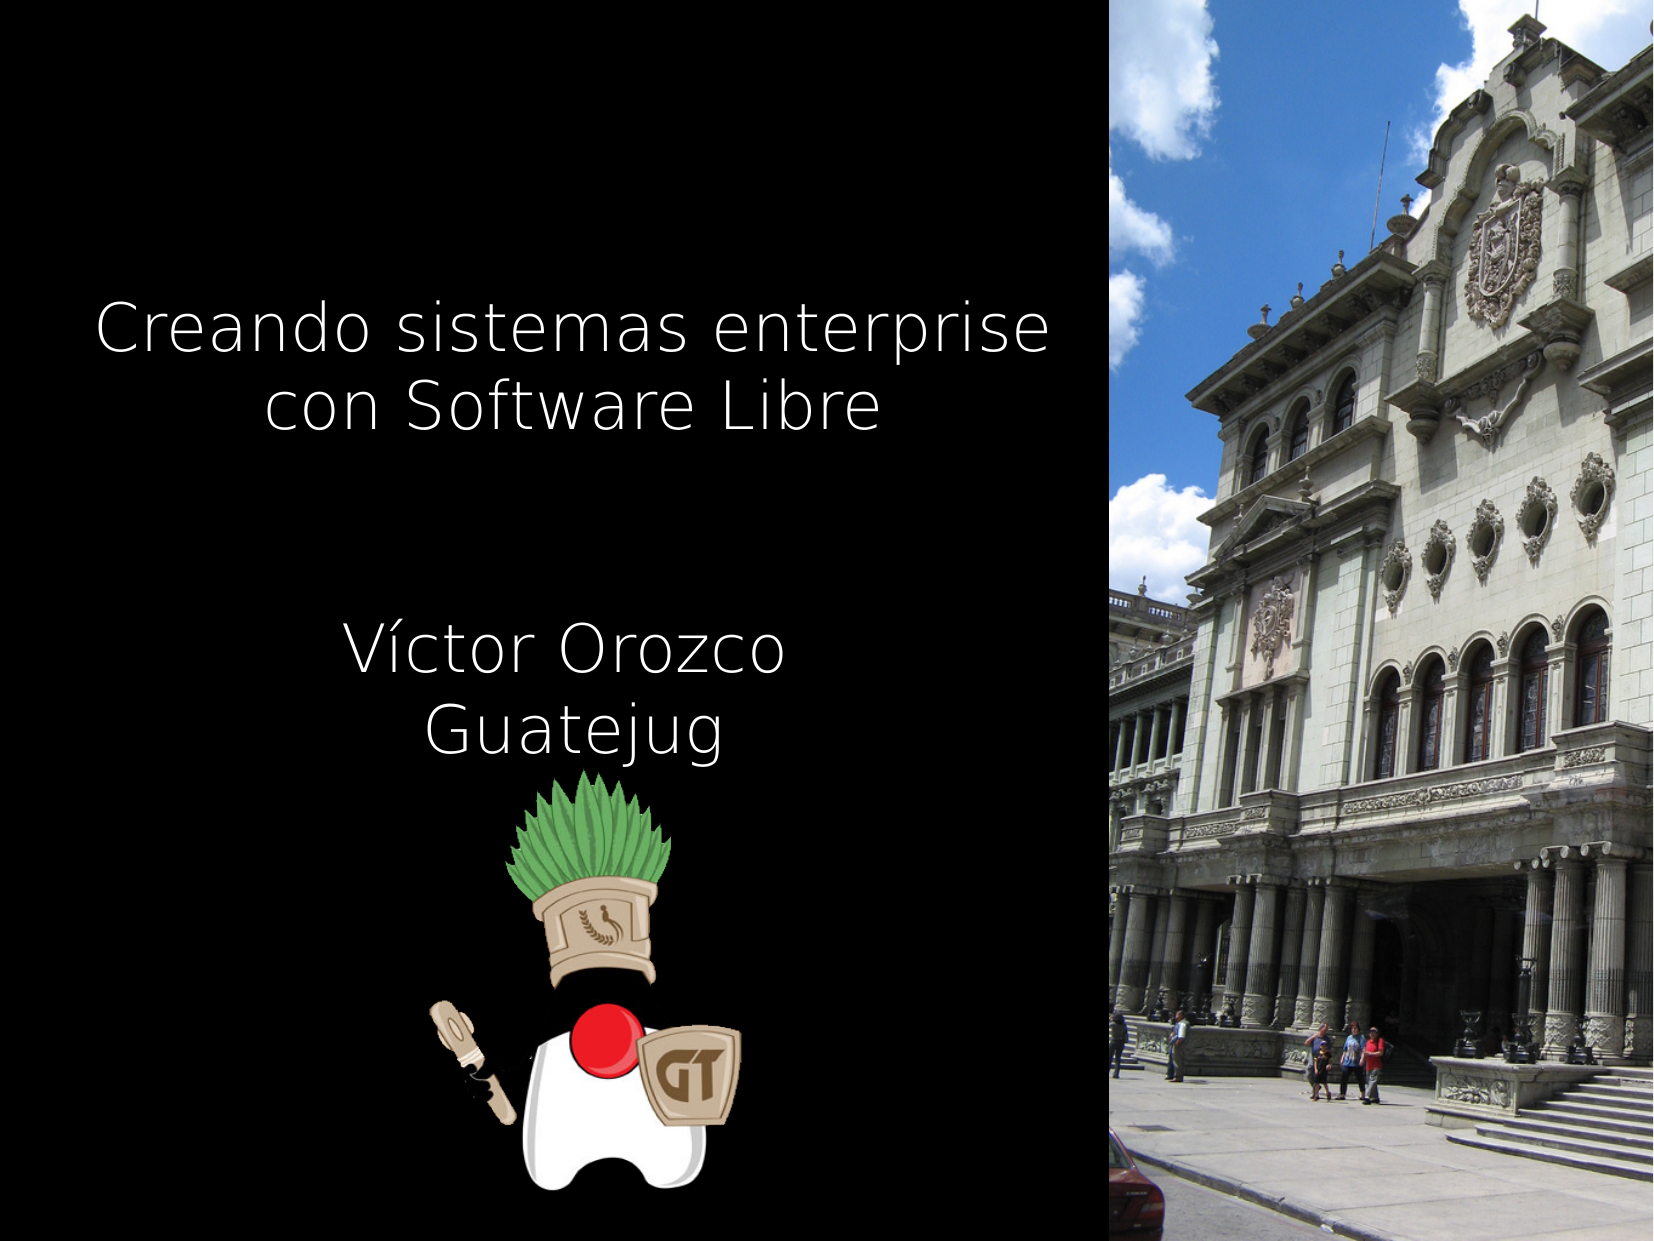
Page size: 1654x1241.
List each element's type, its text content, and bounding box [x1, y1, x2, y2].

subtitle Creando sistemas enterprise con Software Libre Víctor Orozco Guatejug [82, 49, 1066, 1010]
picture [420, 764, 751, 1196]
picture [1109, 0, 1654, 1241]
